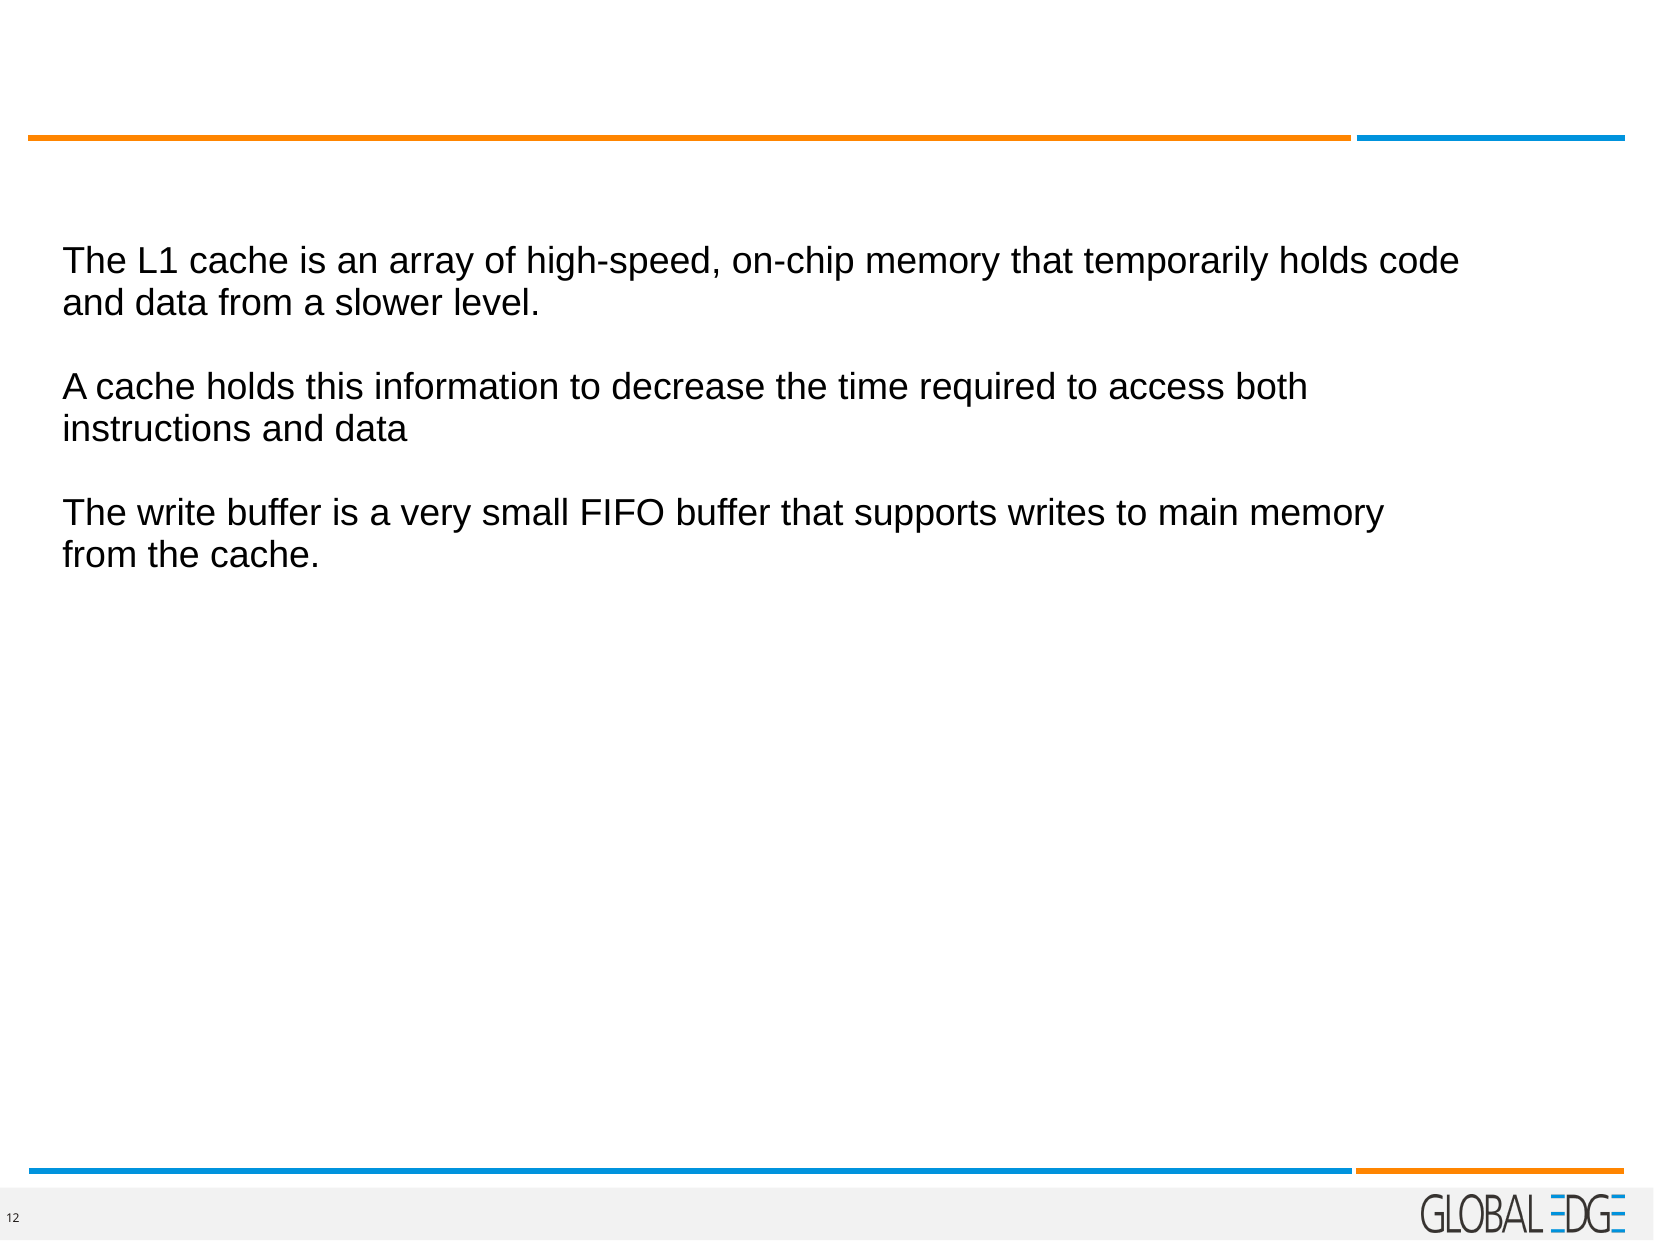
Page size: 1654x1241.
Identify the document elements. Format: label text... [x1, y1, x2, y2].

text_box The L1 cache is an array of high-speed, on-chip memory that temporarily holds code and data from a slower level. A cache holds this information to decrease the time required to access both instructions and data The write buffer is a very small FIFO buffer that supports writes to main memory from the cache. [47, 231, 1501, 793]
picture [1421, 1194, 1625, 1233]
